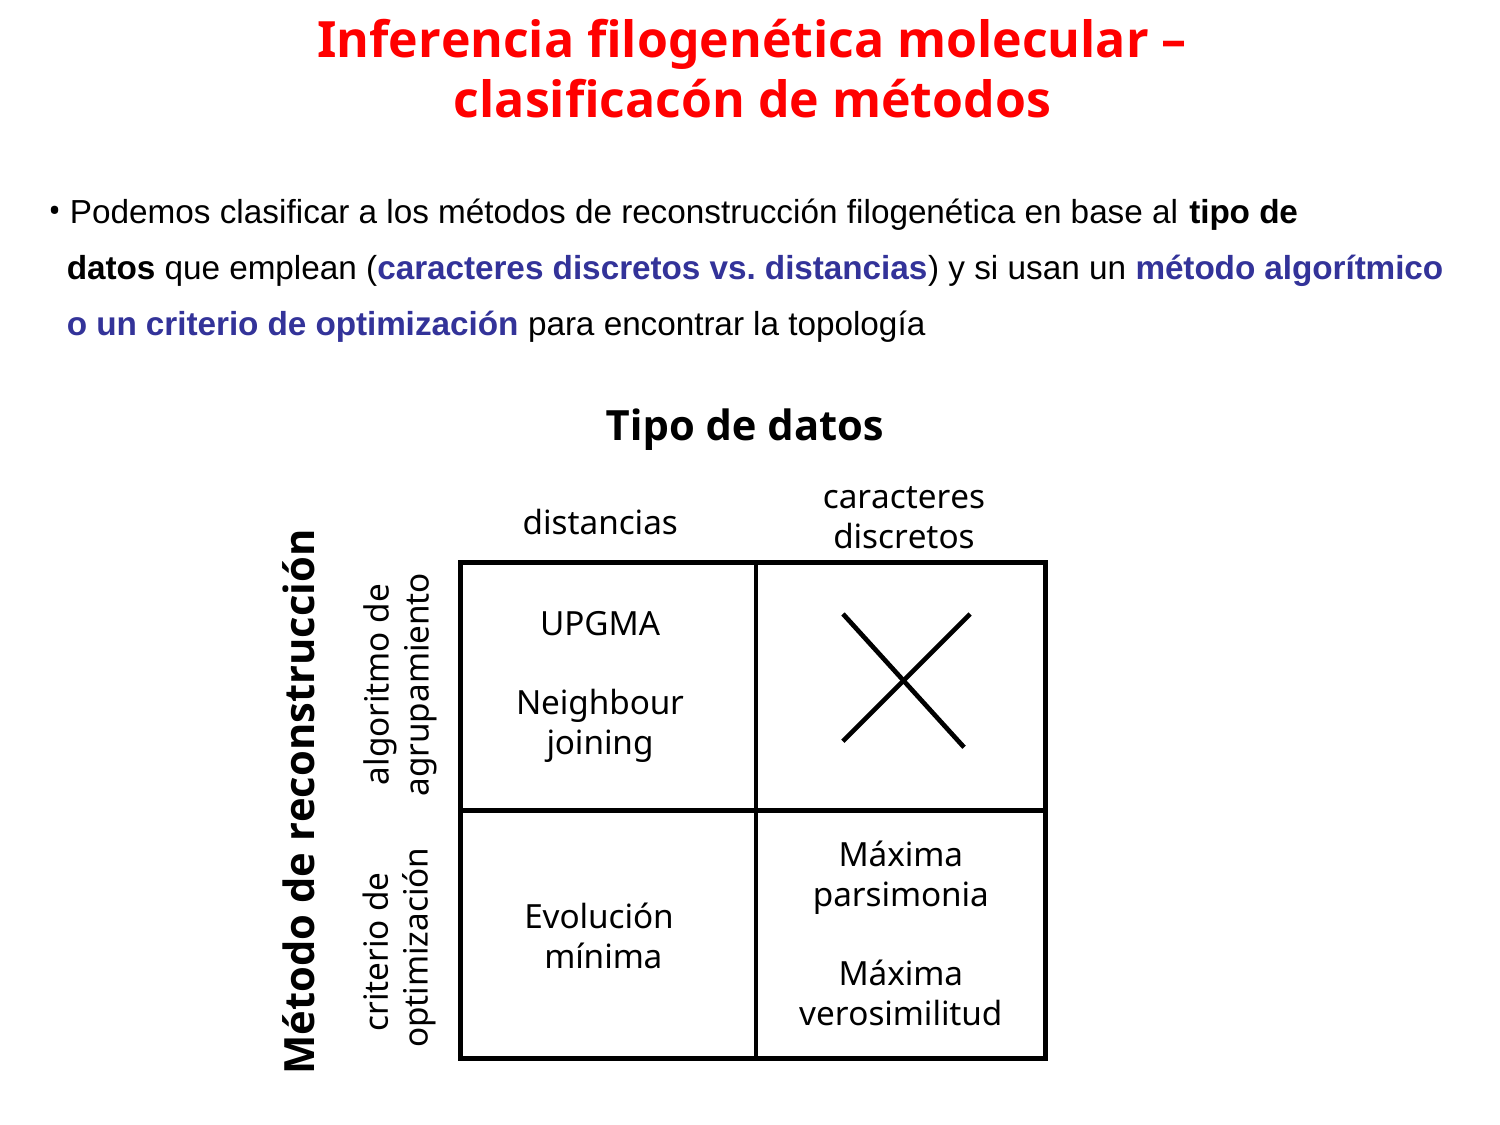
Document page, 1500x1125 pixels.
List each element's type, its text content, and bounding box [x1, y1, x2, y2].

text_box distancias [507, 493, 694, 549]
text_box Podemos clasificar a los métodos de reconstrucción filogenética en base al tipo de datos que emplean (caracteres discretos vs. distancias) y si usan un método algorítmico o un criterio de optimización para encontrar la topología [33, 166, 1459, 350]
text_box criterio de optimización [346, 832, 443, 1063]
text_box Evolución mínima [509, 887, 689, 983]
text_box Máxima parsimonia Máxima verosimilitud [784, 825, 1018, 1041]
text_box UPGMA Neighbour joining [501, 593, 700, 770]
text_box algoritmo de agrupamiento [347, 558, 443, 812]
text_box Método de reconstrucción [264, 514, 331, 1090]
text_box Inferencia filogenética molecular – clasificacón de métodos [302, 0, 1203, 136]
text_box caracteres discretos [808, 467, 1001, 564]
text_box Tipo de datos [590, 391, 899, 457]
